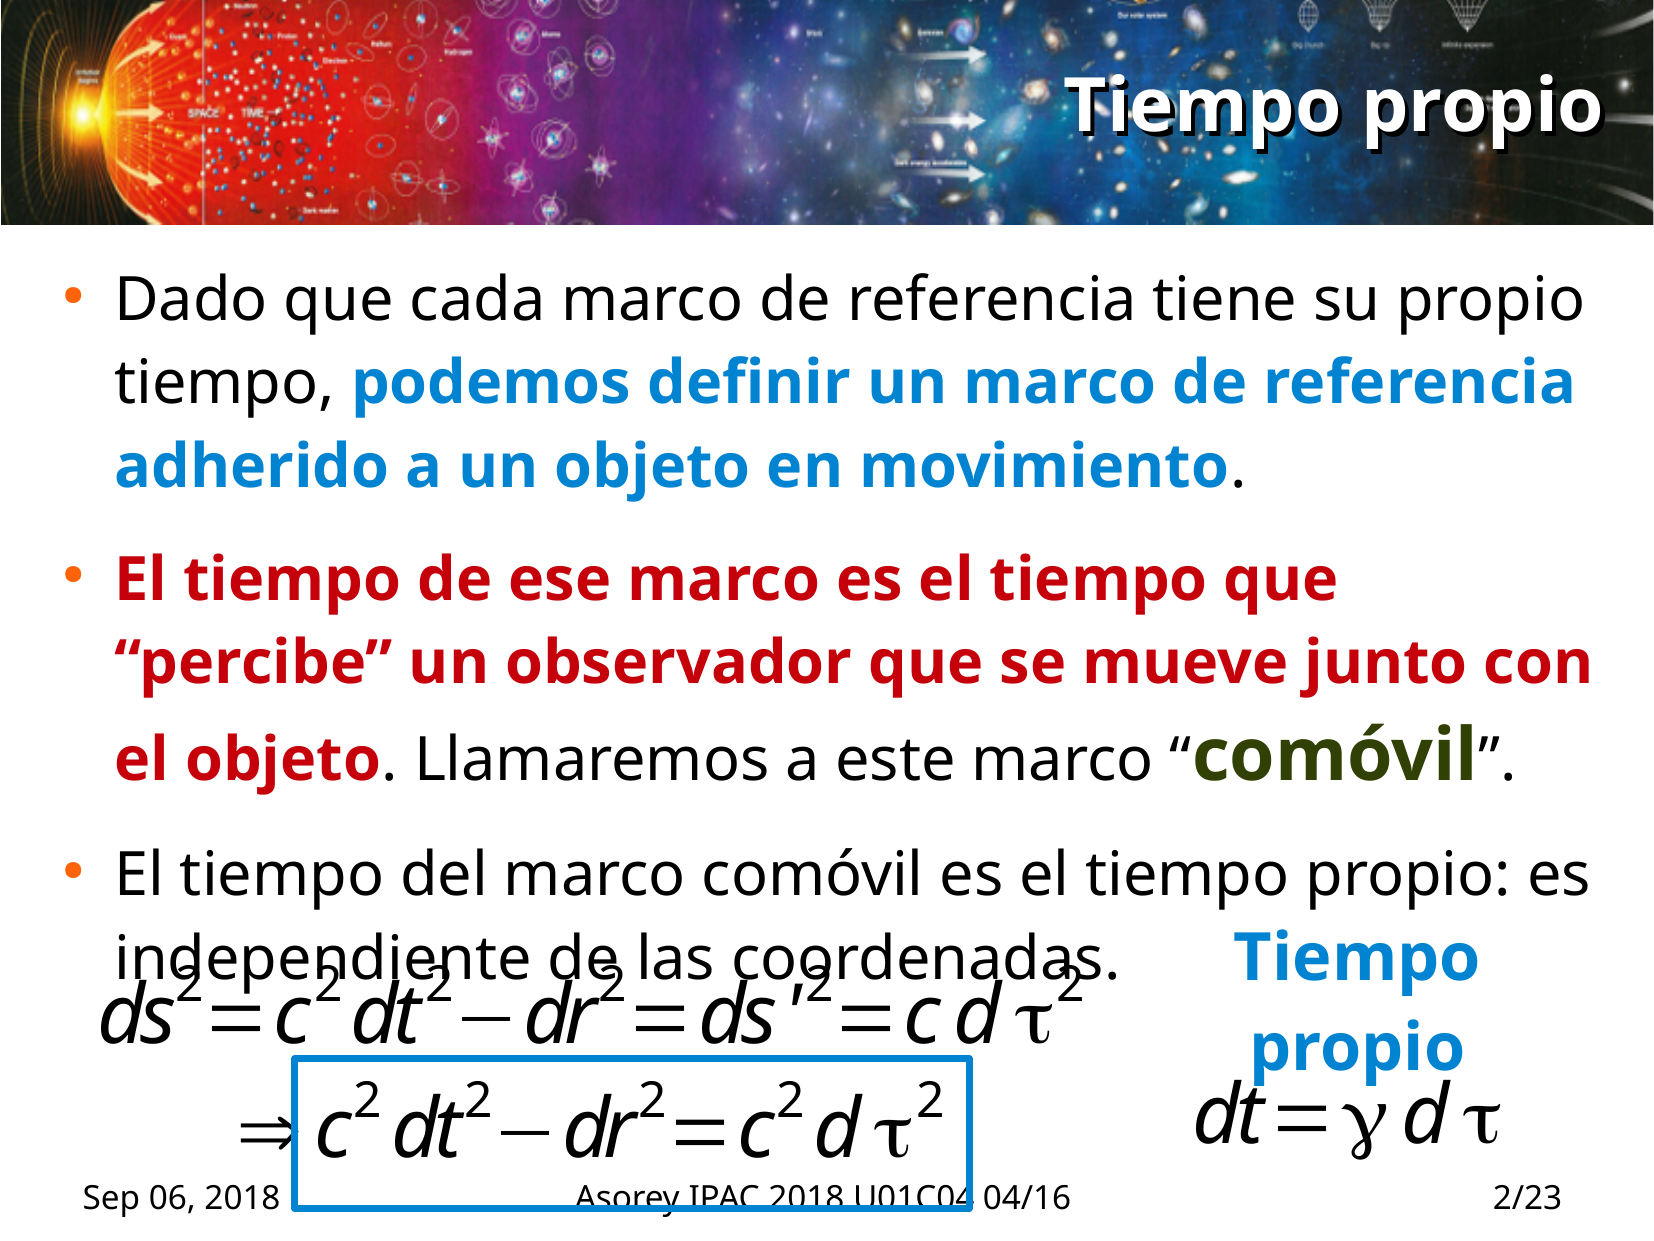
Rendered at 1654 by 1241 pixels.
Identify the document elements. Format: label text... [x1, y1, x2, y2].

text_box Tiempo propio [1140, 934, 1576, 1065]
picture [1, 0, 1654, 225]
chart [1185, 1062, 1511, 1164]
chart [90, 953, 1090, 1179]
title Tiempo propio [45, 15, 1606, 191]
list Dado que cada marco de referencia tiene su propio tiempo, podemos definir un marco de referencia adherido a un objeto en movimiento. El tiempo de ese marco es el tiempo que “percibe” un observador que se mueve junto con el objeto. Llamaremos a este marco “comóvil”. El tiempo del marco comóvil es el tiempo propio: es independiente de las coordenadas. [45, 255, 1606, 1156]
chart [298, 1062, 966, 1179]
